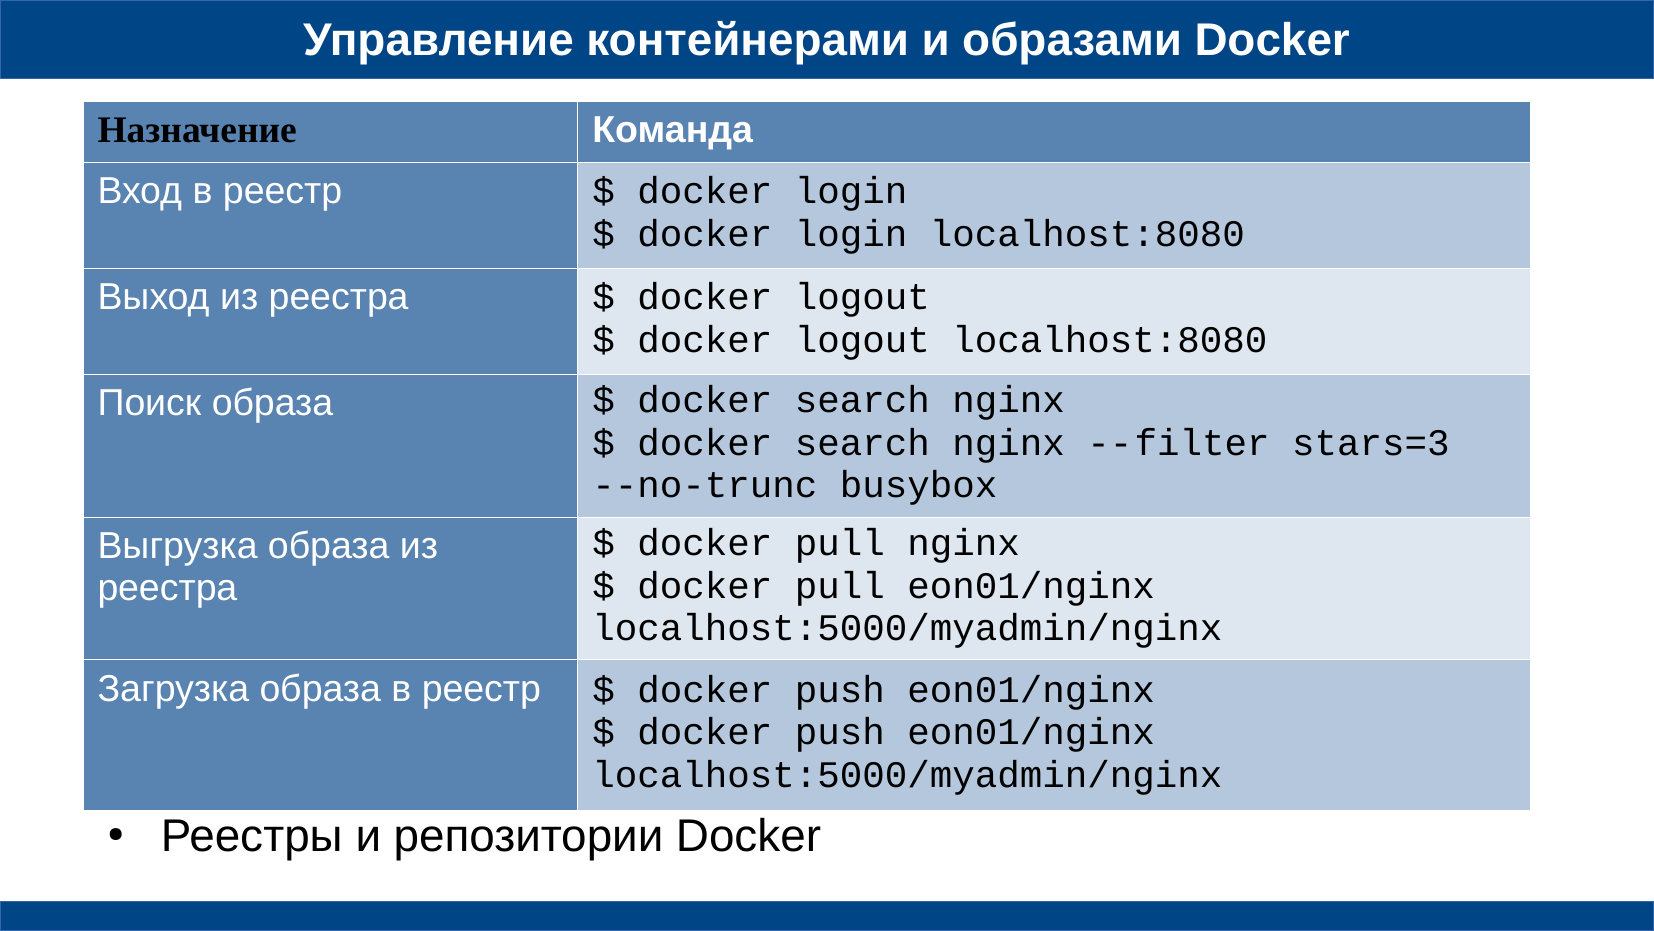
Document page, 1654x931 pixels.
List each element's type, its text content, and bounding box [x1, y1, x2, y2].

table_cell $ docker login $ docker login localhost:8080 [578, 163, 1530, 268]
title Управление контейнерами и образами Docker [0, 0, 1654, 79]
table_cell Загрузка образа в реестр [84, 660, 577, 810]
table_cell Выгрузка образа из реестра [84, 518, 577, 659]
table_cell Вход в реестр [84, 163, 577, 268]
table_cell $ docker pull nginx $ docker pull eon01/nginx localhost:5000/myadmin/nginx [578, 518, 1530, 659]
table_header Команда [578, 102, 1530, 162]
table_cell $ docker search nginx $ docker search nginx -- filter stars=3 --no-trunc busybox [578, 375, 1530, 517]
table_cell Выход из реестра [84, 269, 577, 374]
table_cell $ docker push eon01/nginx $ docker push eon01/nginx localhost:5000/myadmin/nginx [578, 660, 1530, 810]
table_cell Поиск образа [84, 375, 577, 517]
table_cell $ docker logout $ docker logout localhost:8080 [578, 269, 1530, 374]
table_header Назначение [84, 102, 577, 162]
list Реестры и репозитории Docker [90, 810, 1579, 886]
